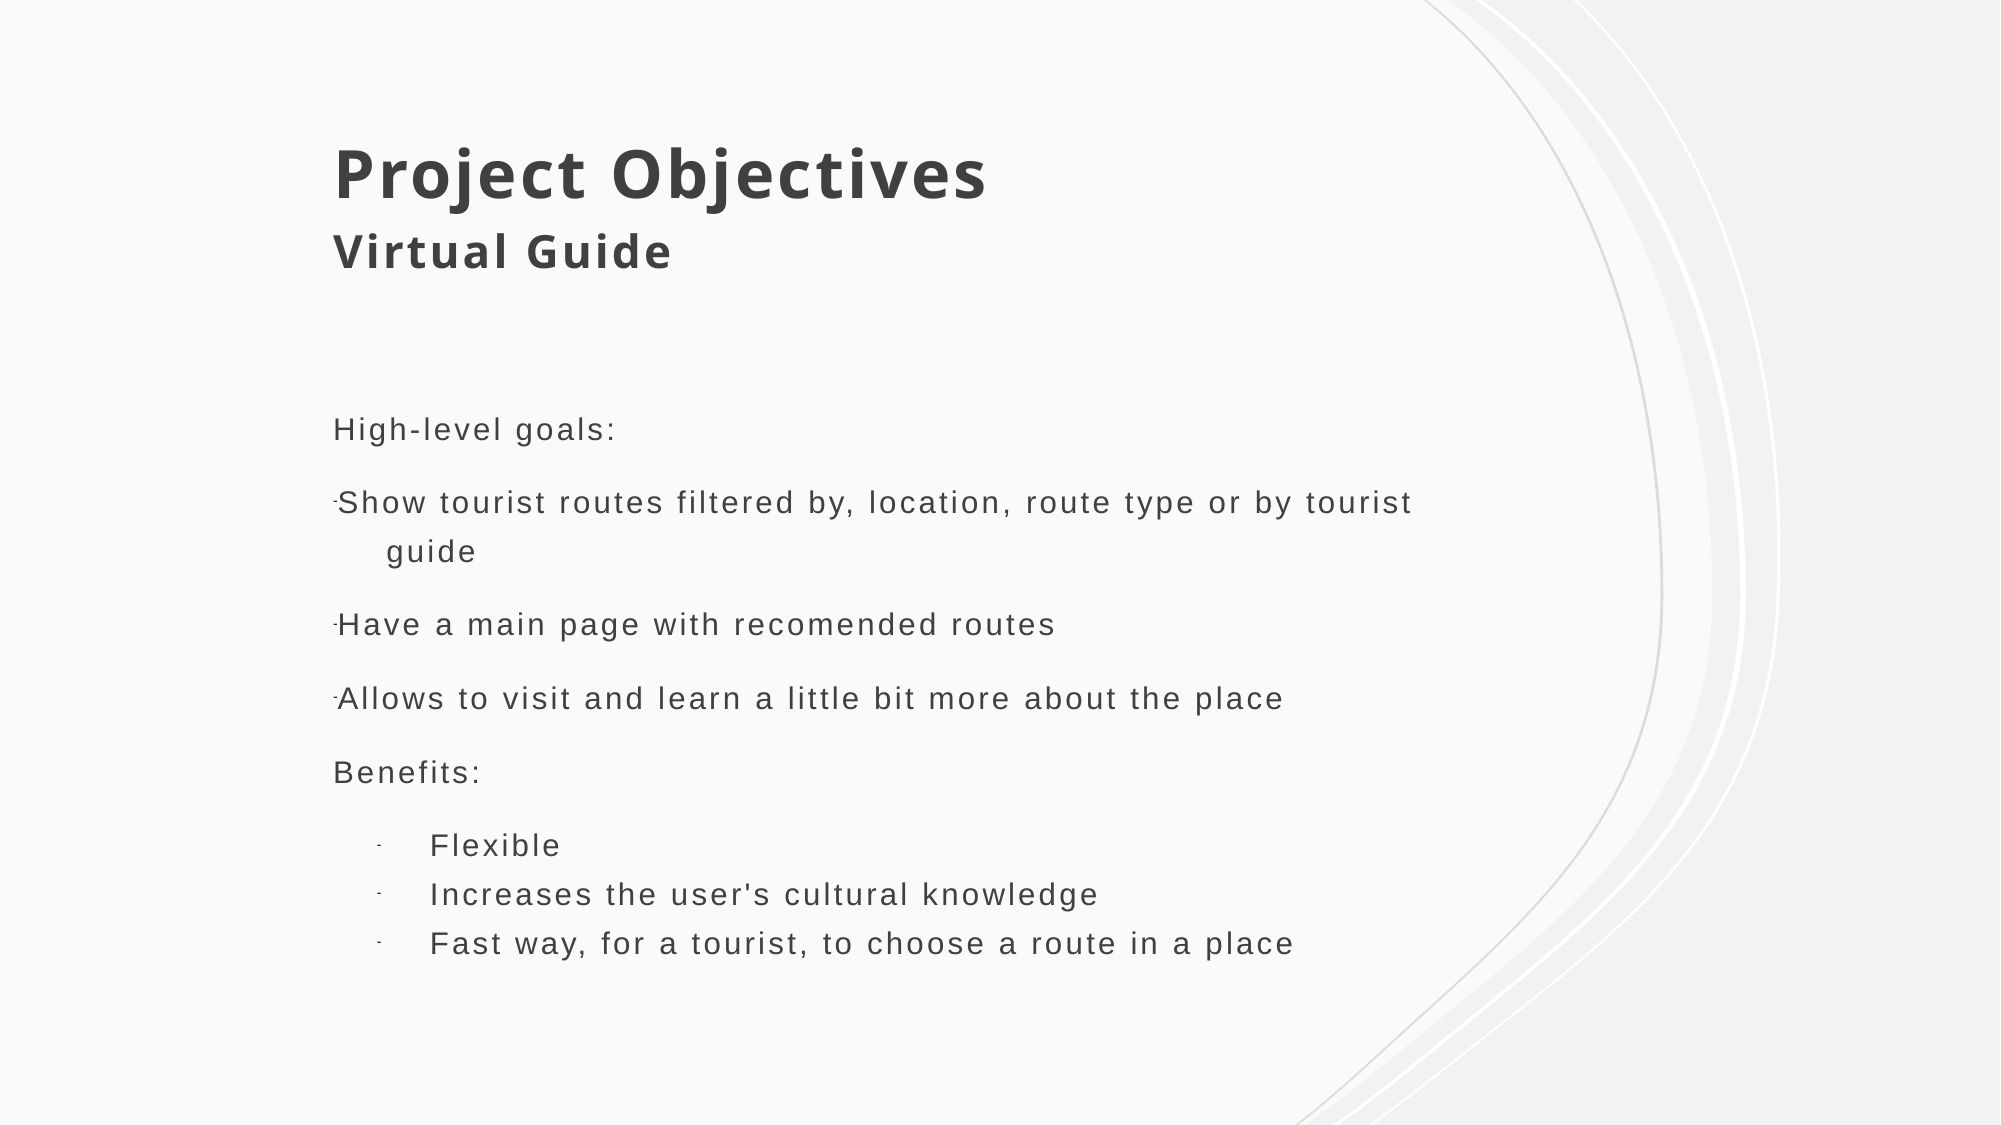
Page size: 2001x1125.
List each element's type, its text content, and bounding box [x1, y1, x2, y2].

list High-level goals: Show tourist routes filtered by, location, route type or by tourist guide Have a main page with recomended routes Allows to visit and learn a little bit more about the place Benefits: Flexible Increases the user's cultural knowledge Fast way, for a tourist, to choose a route in a place [315, 379, 1441, 979]
title Project Objectives Virtual Guide [315, 72, 1441, 294]
text_box [0, 0, 2000, 1125]
